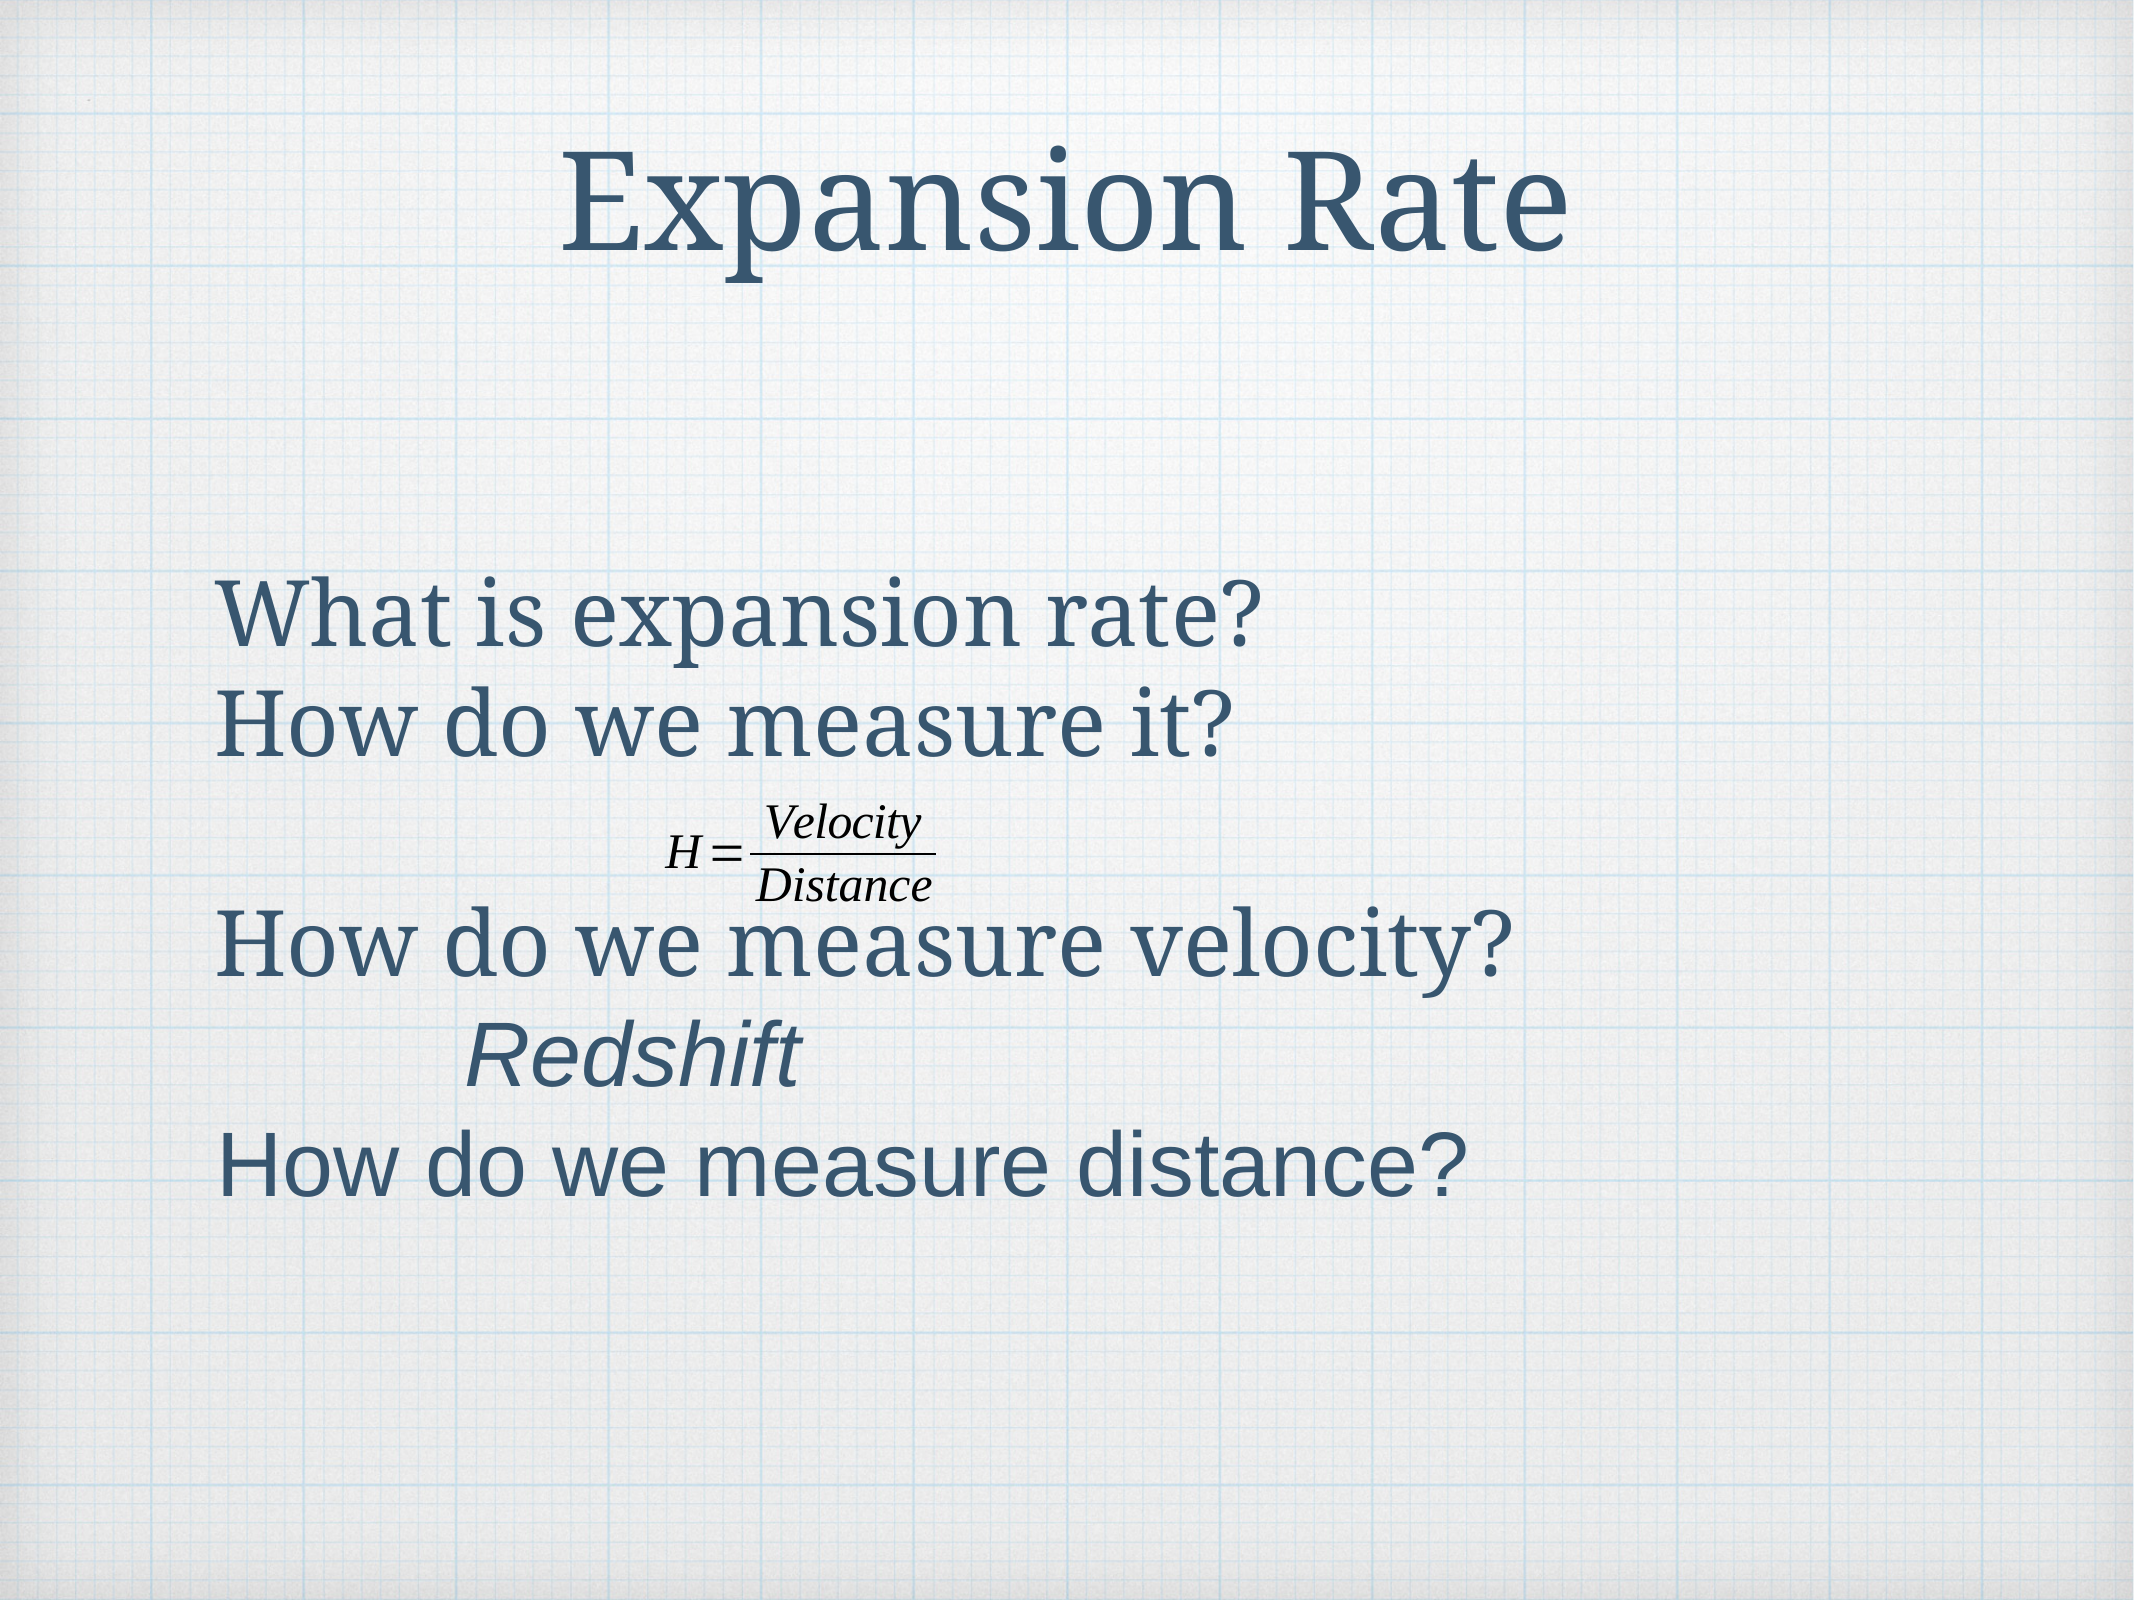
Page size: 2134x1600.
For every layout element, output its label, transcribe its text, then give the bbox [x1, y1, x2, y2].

picture [0, 0, 2134, 1600]
text_box Expansion Rate [2, 0, 2131, 396]
chart [655, 795, 946, 913]
text_box What is expansion rate? How do we measure it? How do we measure velocity? Redshift How do we measure distance? [101, 335, 1996, 1435]
